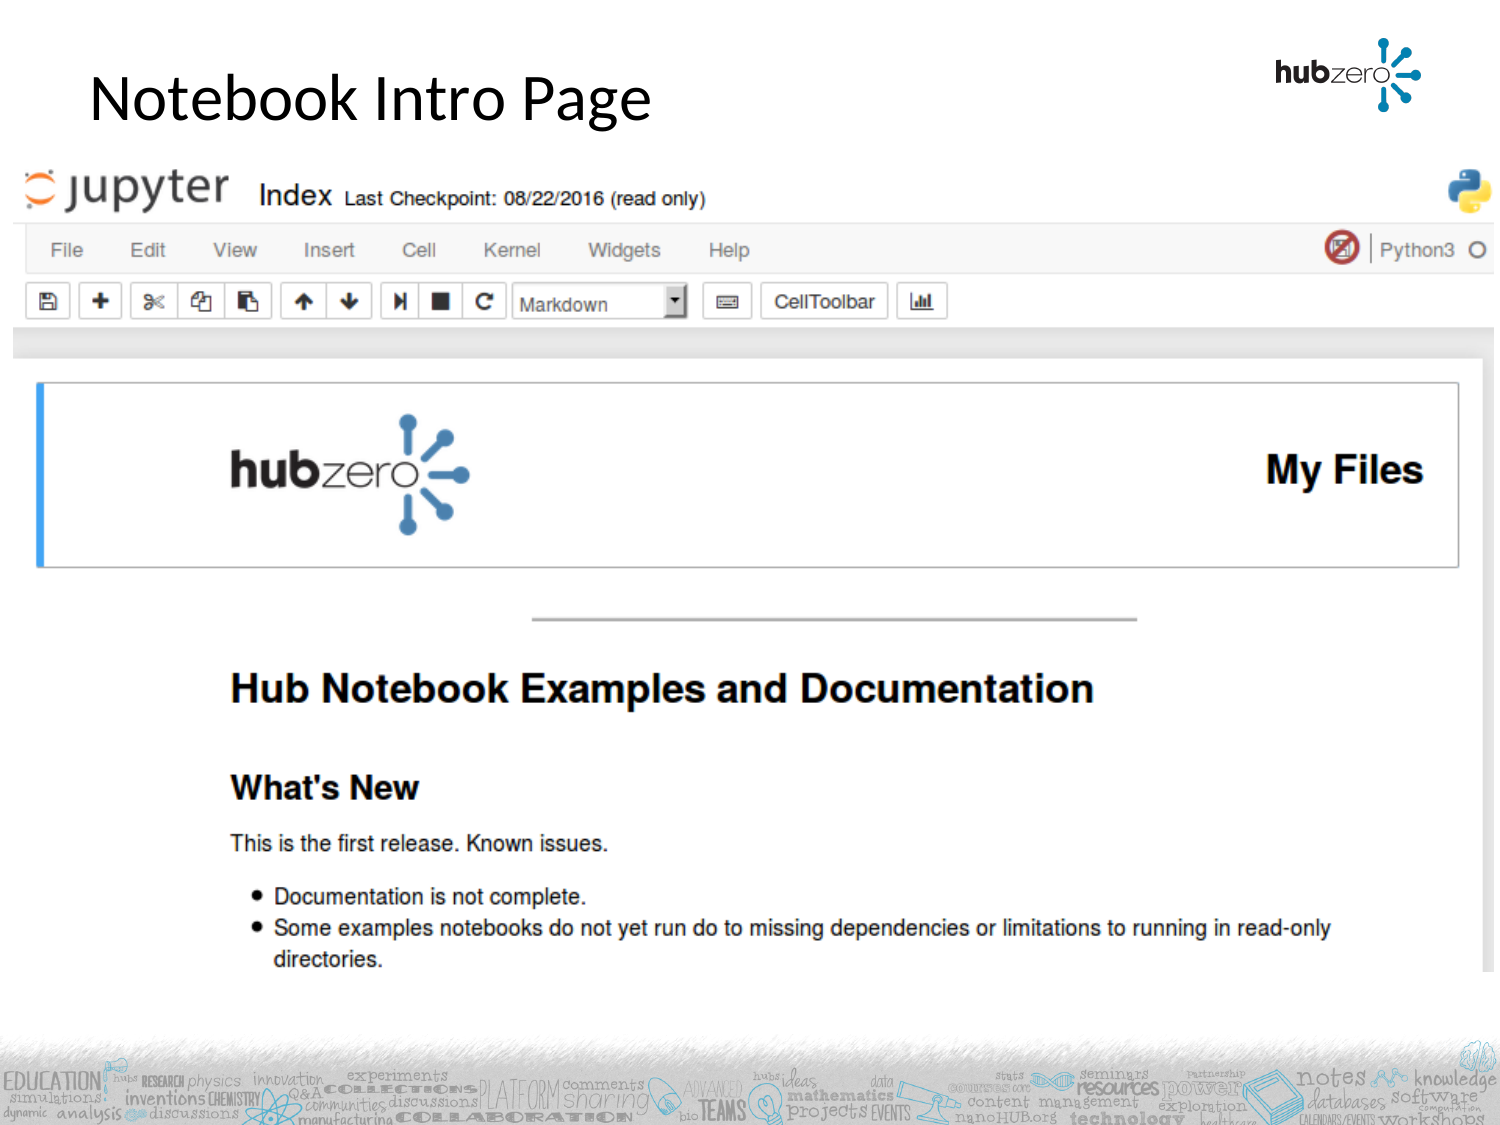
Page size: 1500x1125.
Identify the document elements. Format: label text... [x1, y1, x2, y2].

picture [1272, 35, 1424, 44]
picture [0, 1034, 1500, 1125]
picture [13, 168, 1494, 972]
title Notebook Intro Page [75, 44, 1425, 144]
